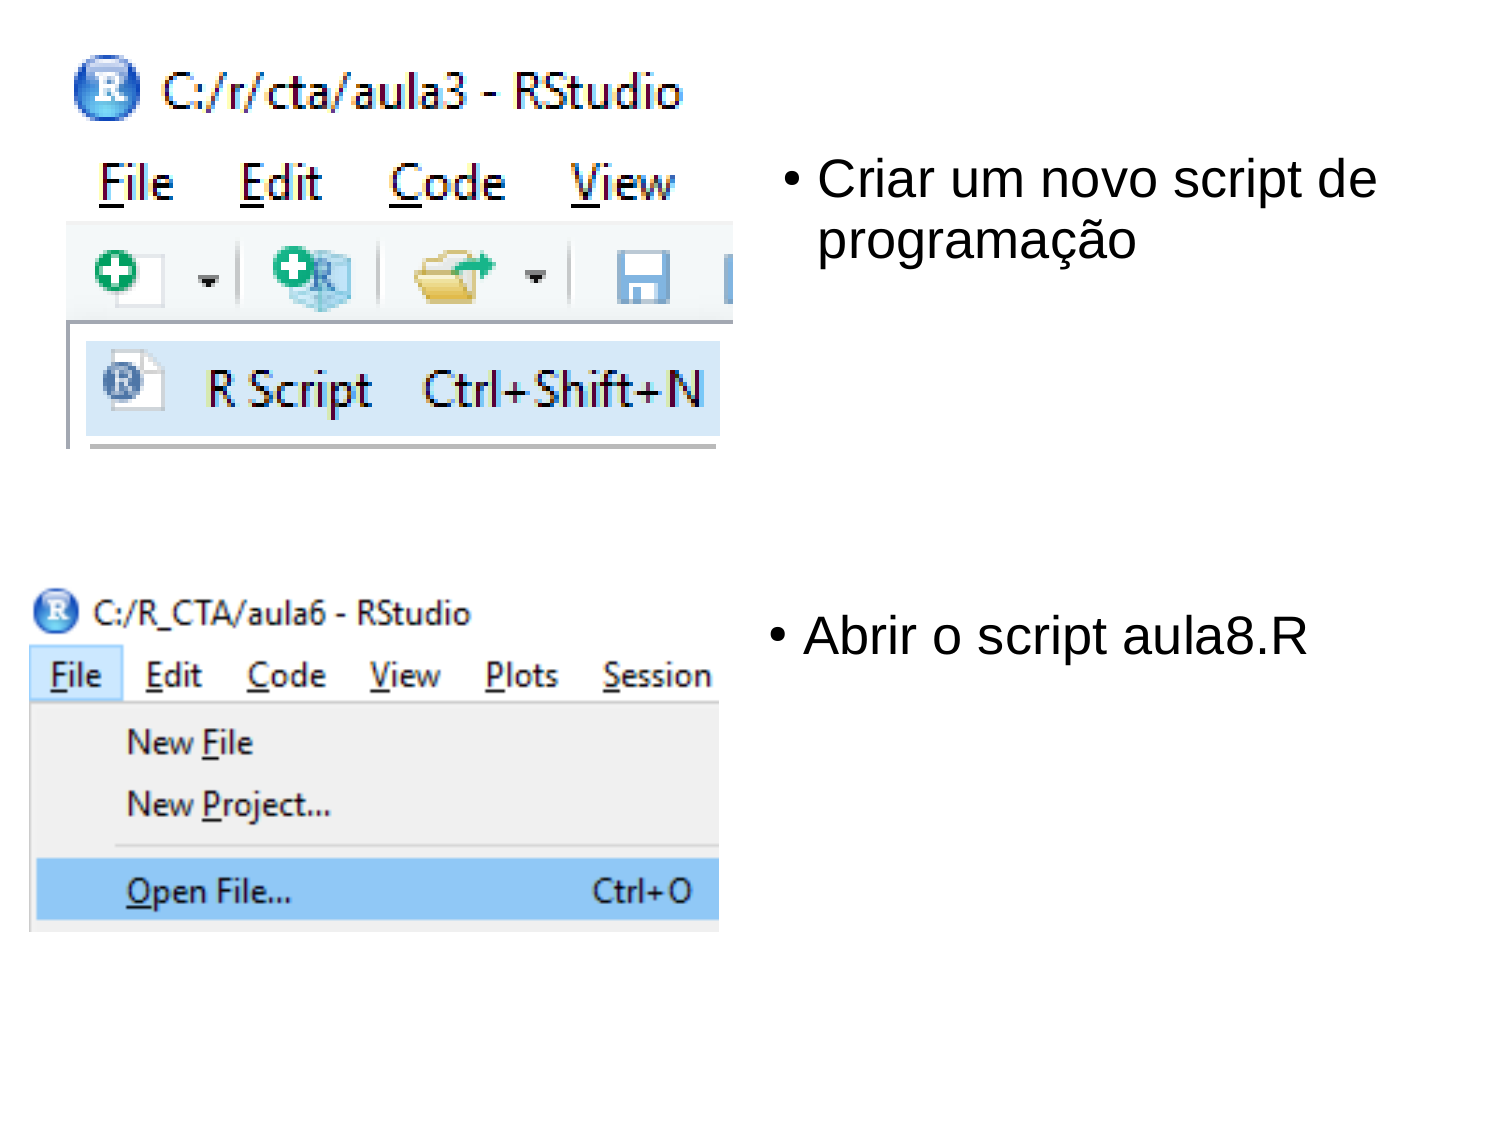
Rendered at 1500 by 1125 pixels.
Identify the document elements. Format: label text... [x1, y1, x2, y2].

picture [66, 43, 733, 449]
picture [29, 581, 719, 932]
text_box Criar um novo script de programação [767, 141, 1489, 311]
text_box Abrir o script aula8.R [753, 598, 1474, 767]
